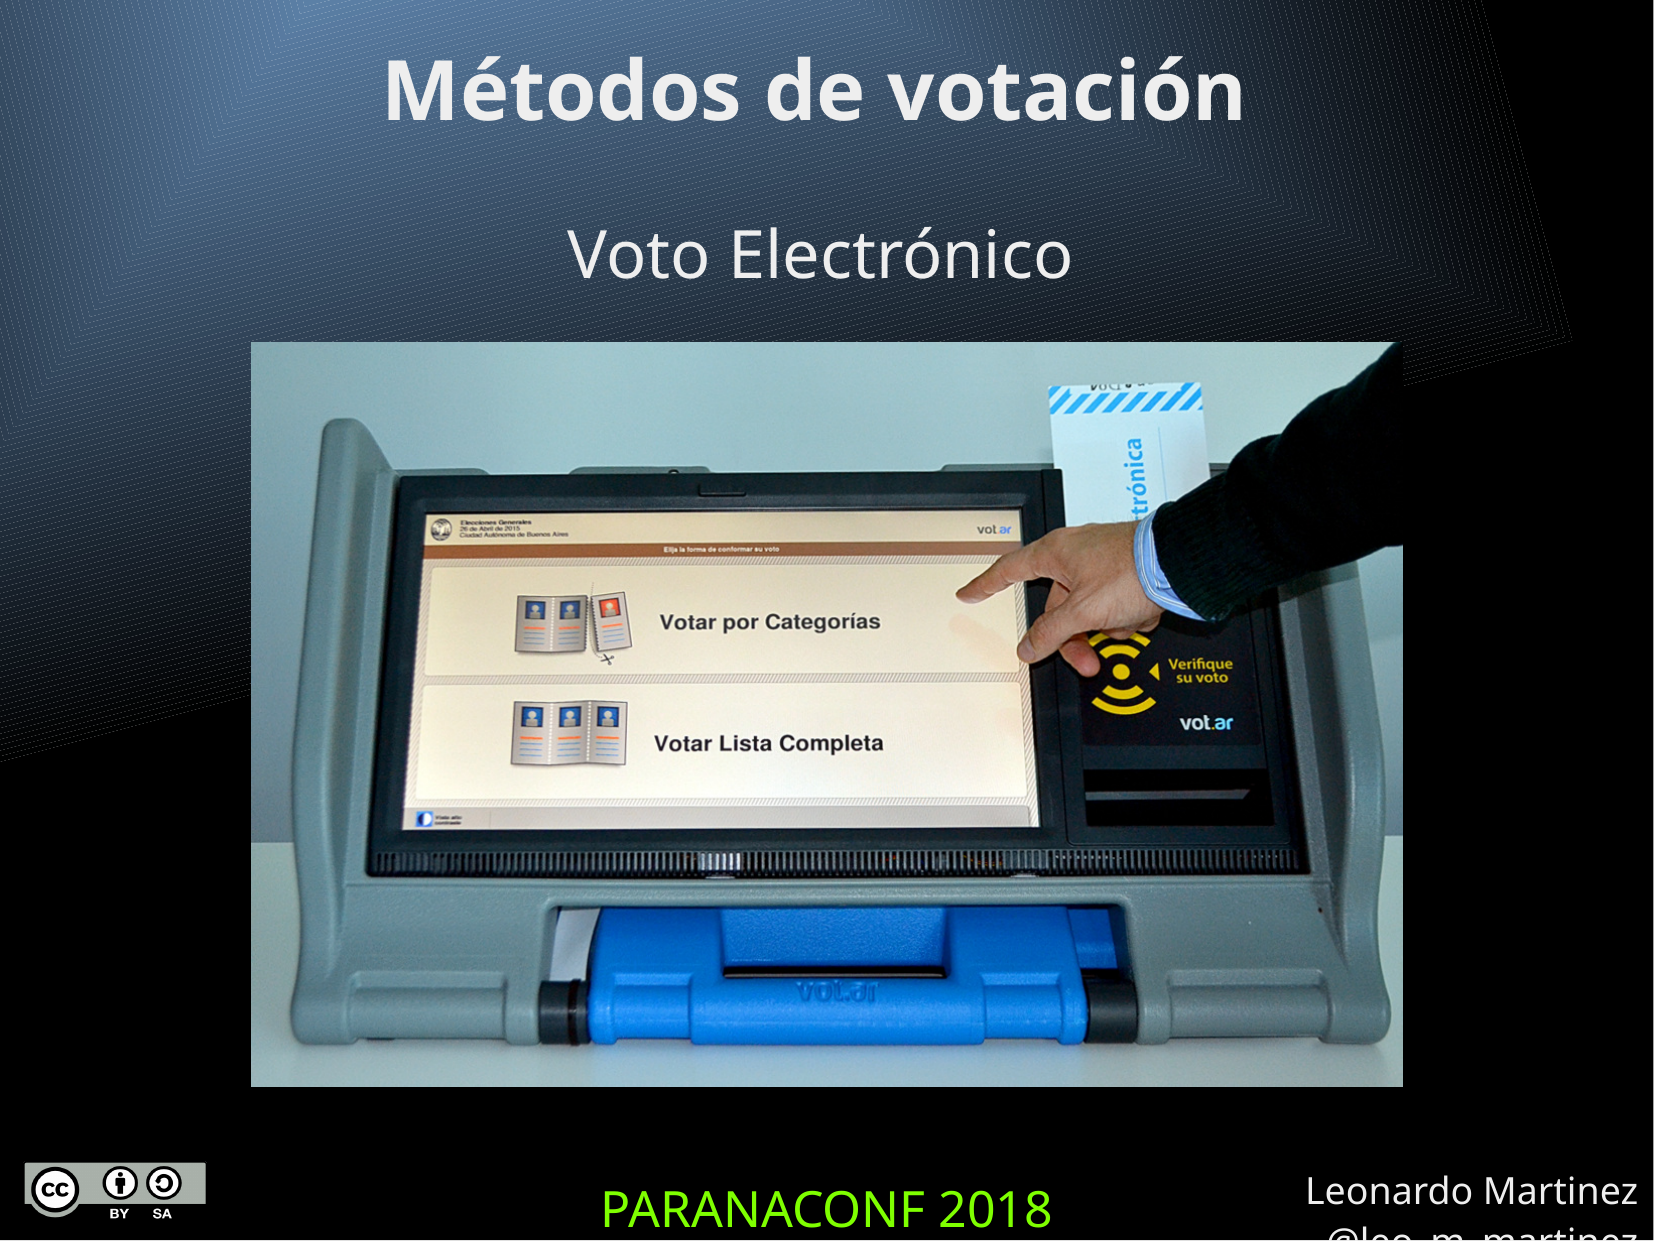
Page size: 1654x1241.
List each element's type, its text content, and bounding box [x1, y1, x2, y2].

text_box Leonardo Martinez @leo_m_martinez [1204, 1157, 1654, 1241]
picture [23, 1161, 207, 1222]
picture [251, 342, 1403, 1087]
title Métodos de votación [23, 29, 1607, 148]
title PARANACONF 2018 [563, 1187, 1090, 1229]
title Voto Electrónico [106, 209, 1536, 296]
